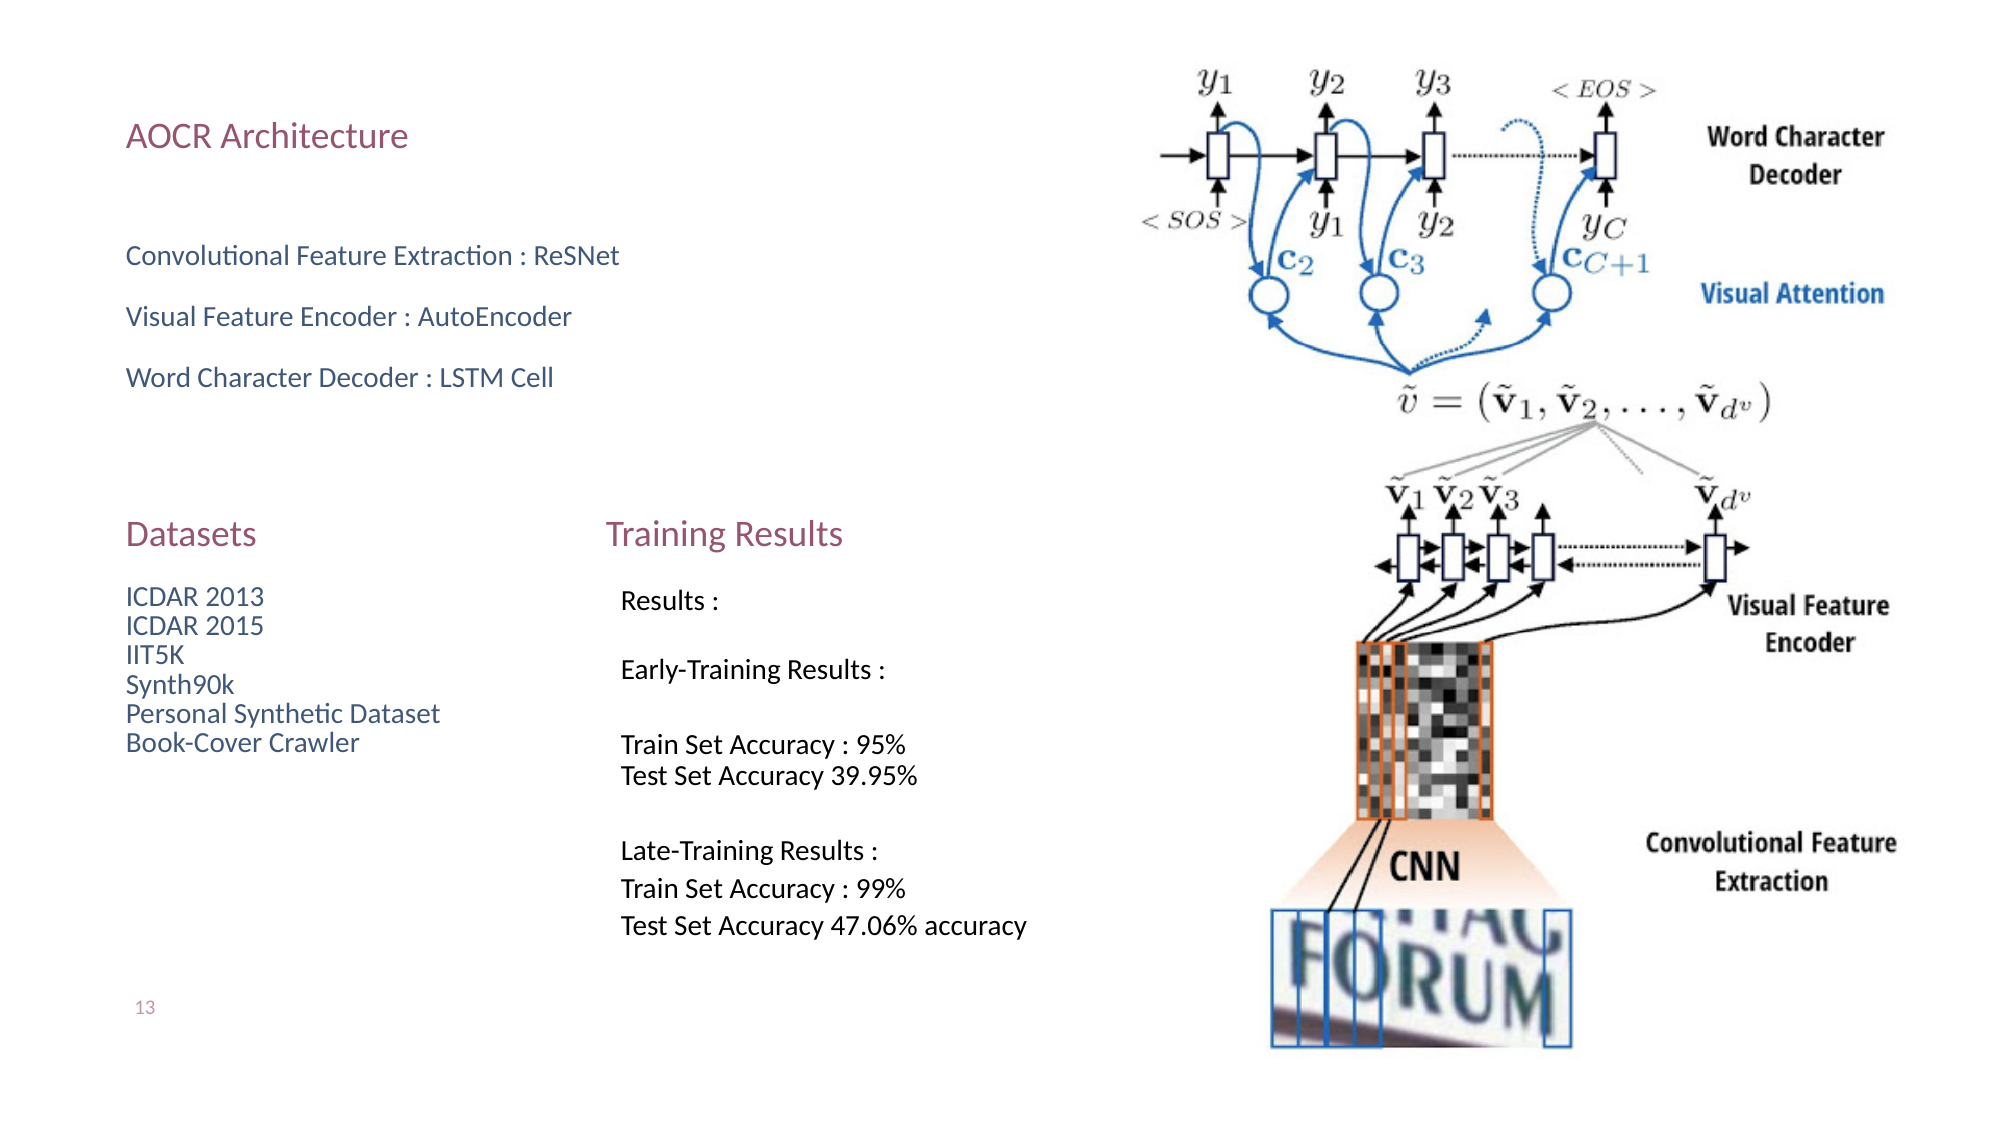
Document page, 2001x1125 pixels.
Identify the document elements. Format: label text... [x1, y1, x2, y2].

list ICDAR 2013 ICDAR 2015 IIT5K Synth90k Personal Synthetic Dataset Book-Cover Crawler [120, 603, 615, 796]
list Training Results [600, 513, 931, 603]
list Convolutional Feature Extraction : ReSNet Visual Feature Encoder : AutoEncoder Word Character Decoder : LSTM Cell [120, 239, 872, 513]
picture [1125, 57, 1906, 1066]
list Datasets [120, 513, 600, 603]
text_box [105, 993, 170, 1033]
list AOCR Architecture [120, 121, 872, 211]
list Results : Early-Training Results : Train Set Accuracy : 95% Test Set Accuracy 39.95% Late-Training Results : Train Set Accuracy : 99% Test Set Accuracy 47.06% accuracy [615, 585, 1426, 1036]
